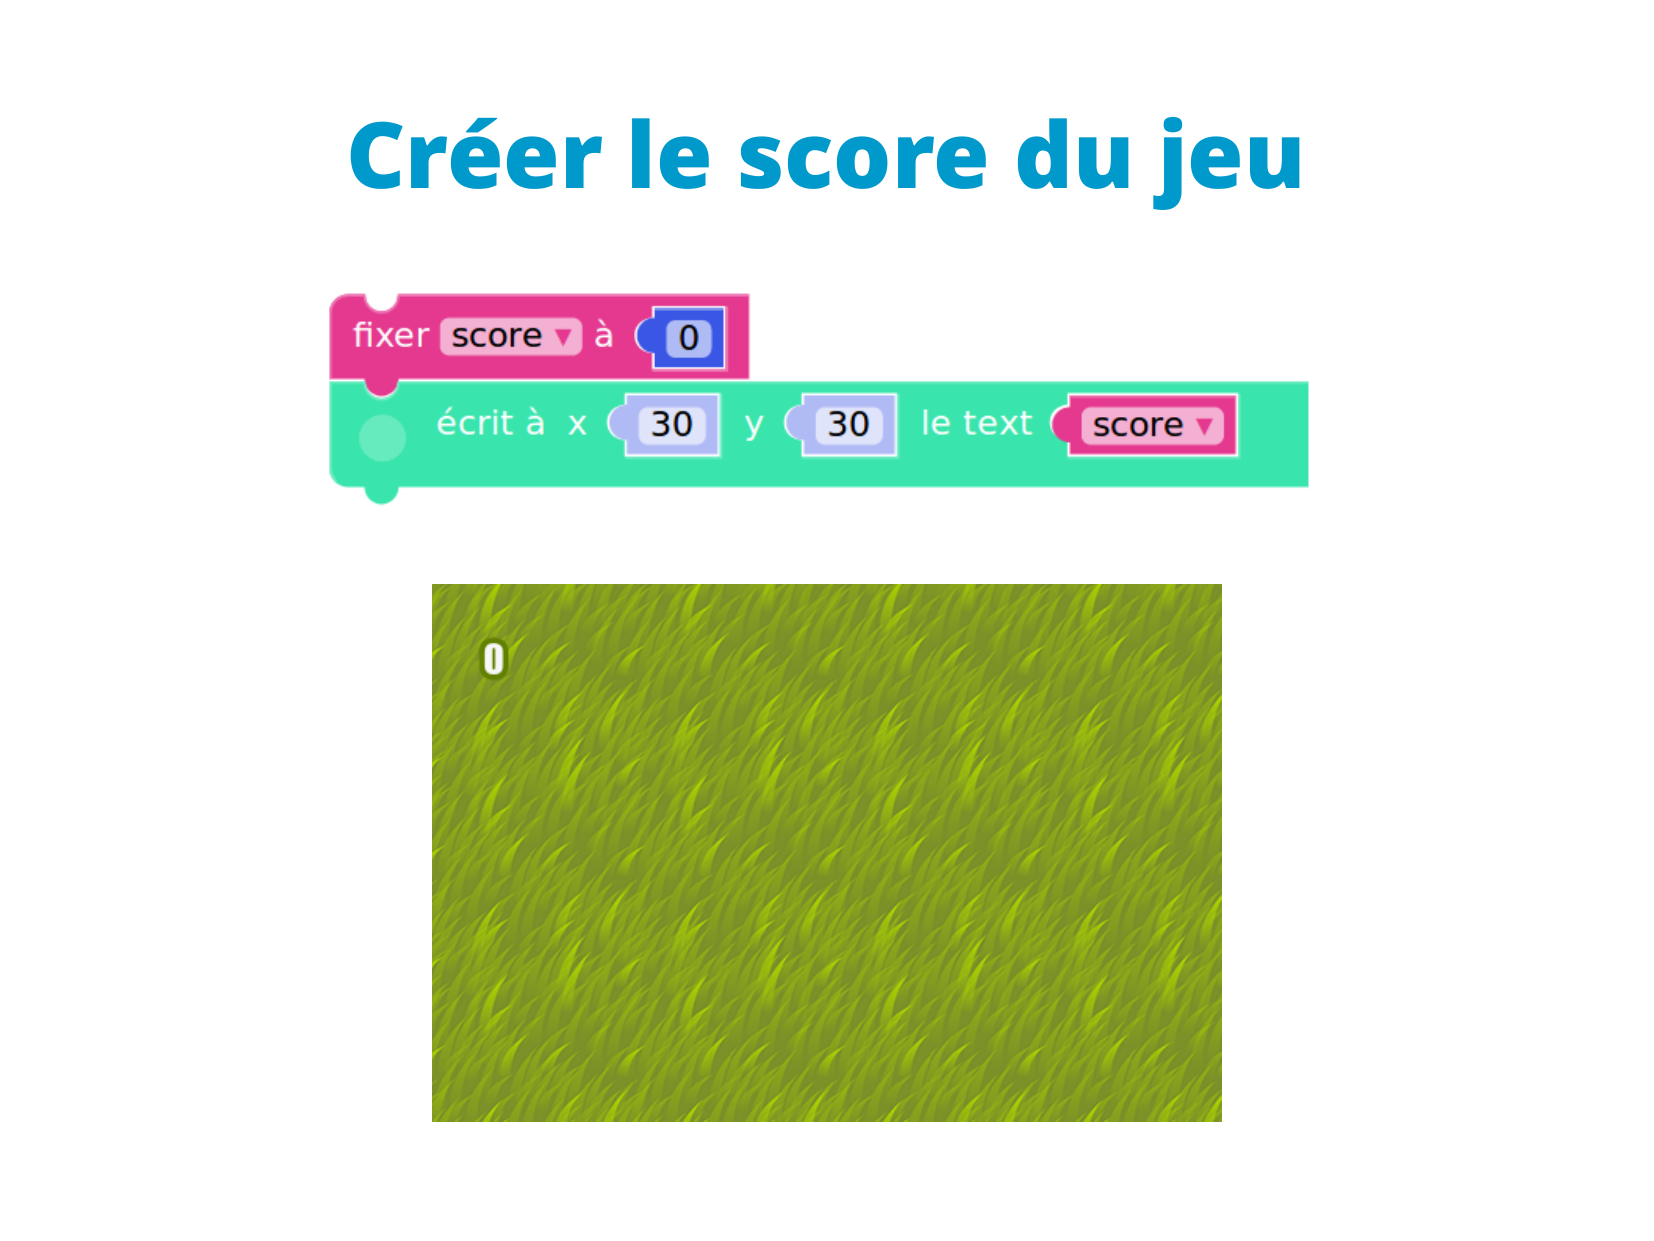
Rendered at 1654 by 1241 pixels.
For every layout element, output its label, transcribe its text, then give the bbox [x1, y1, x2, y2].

title Créer le score du jeu [82, 49, 1571, 257]
picture [432, 584, 1222, 1123]
picture [314, 275, 1340, 532]
